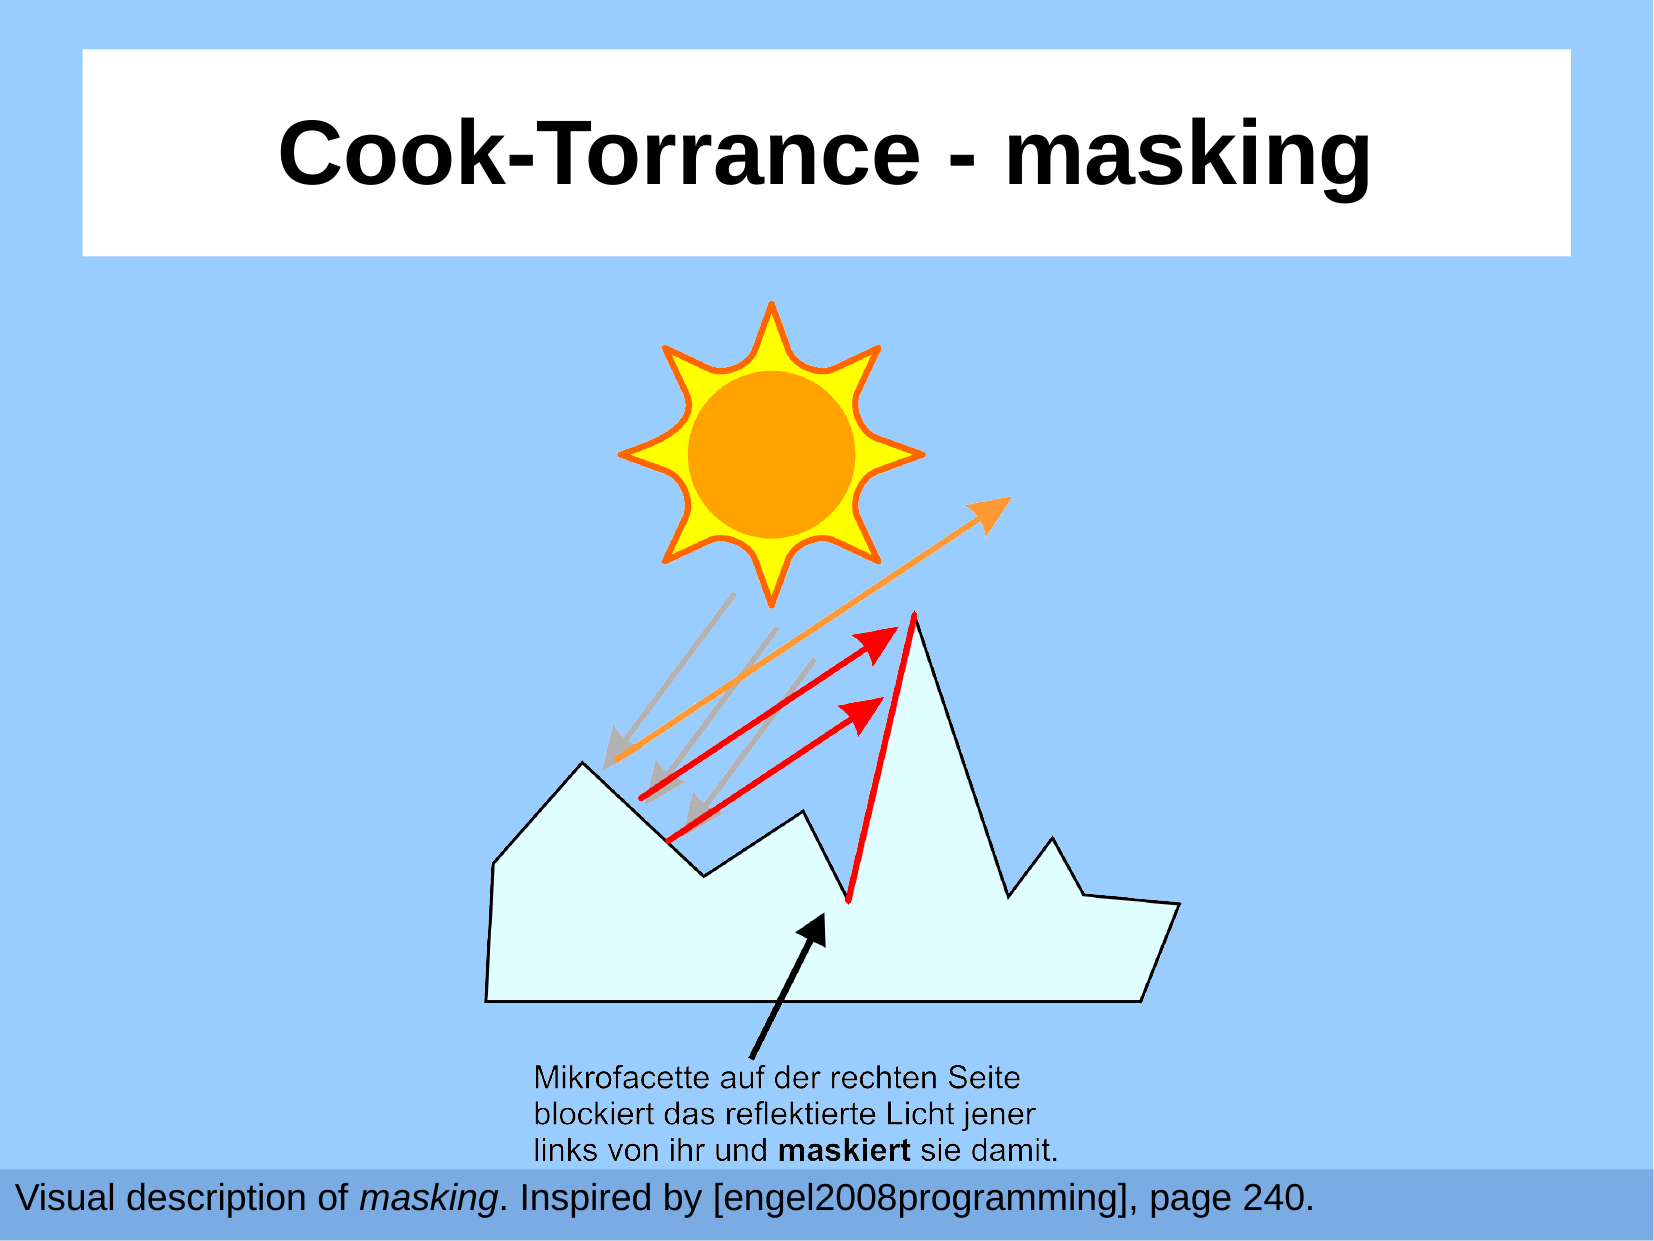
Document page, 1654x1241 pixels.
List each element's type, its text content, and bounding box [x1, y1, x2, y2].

picture [458, 290, 1195, 1169]
text_box Visual description of masking. Inspired by [engel2008programming], page 240. [0, 1169, 1654, 1241]
title Cook-Torrance - masking [82, 49, 1571, 257]
